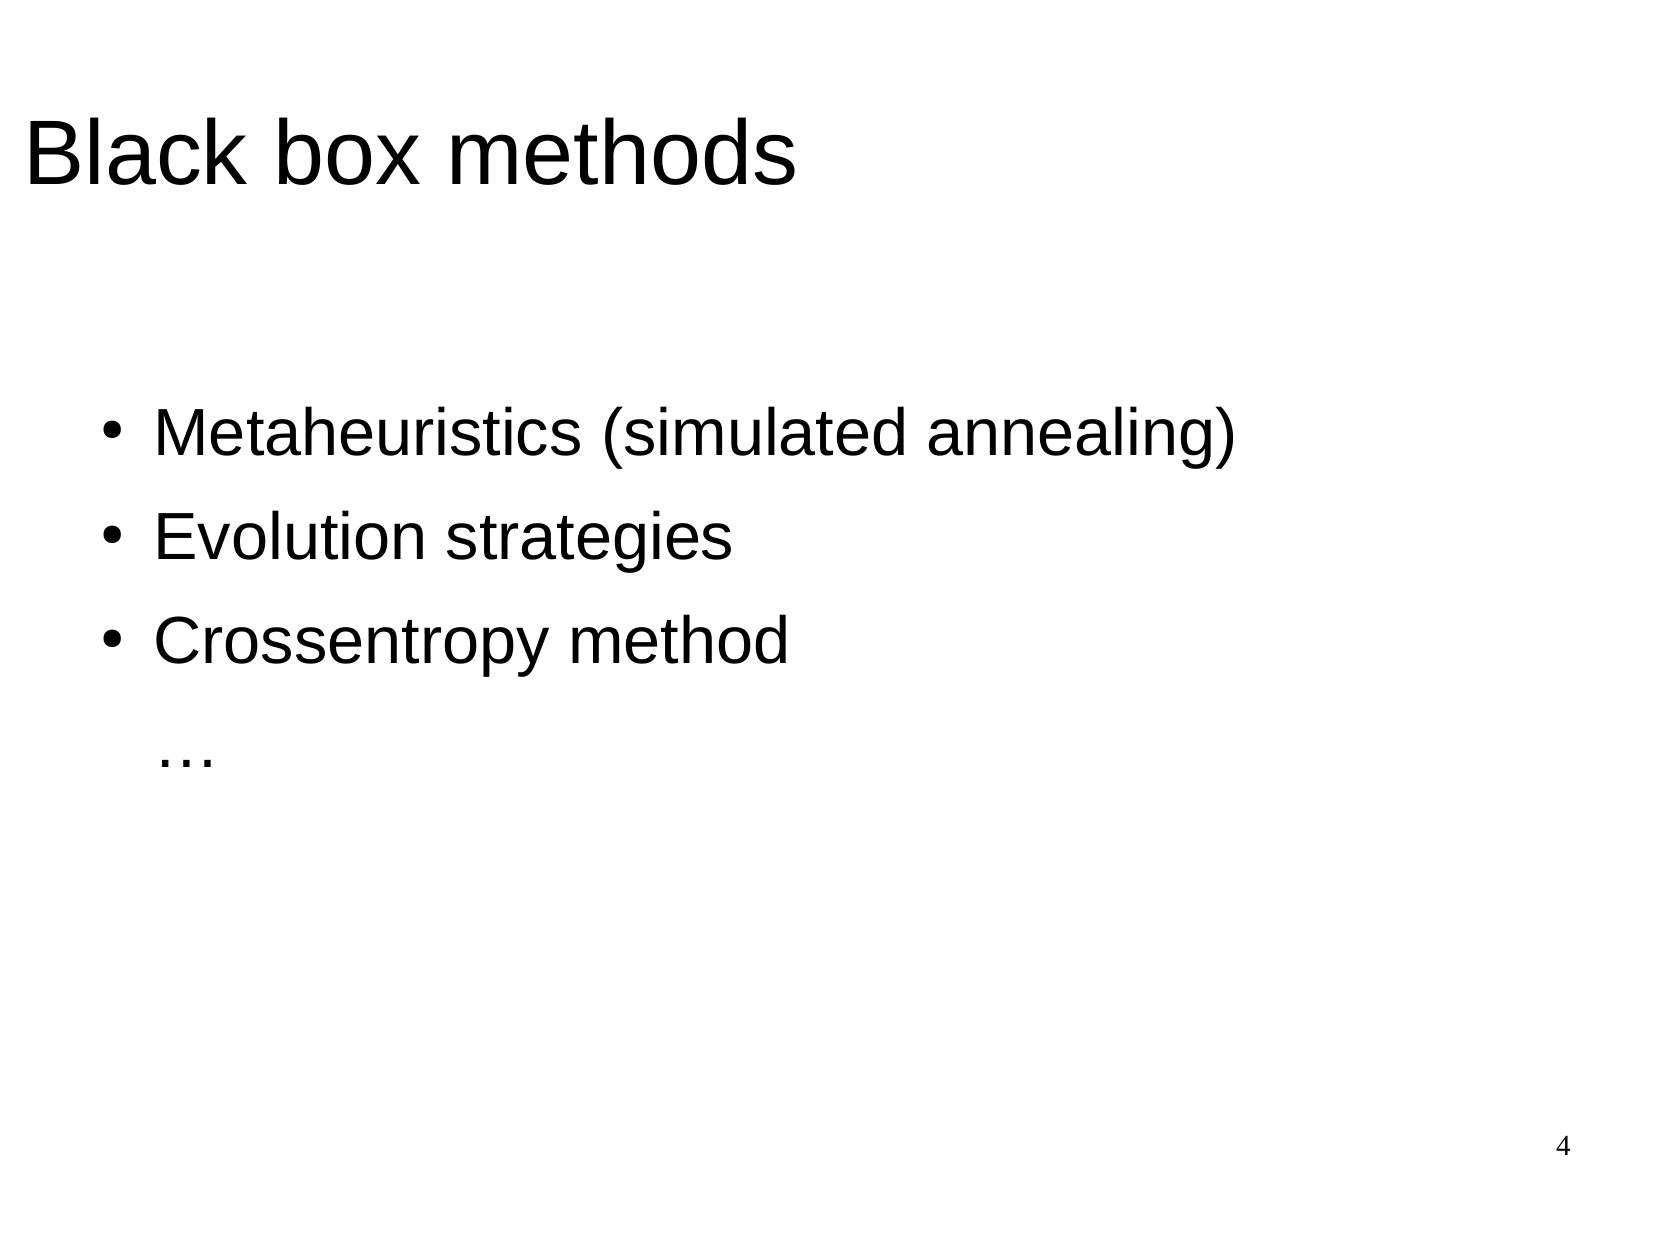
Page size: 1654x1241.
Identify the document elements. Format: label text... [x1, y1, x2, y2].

title Black box methods [23, 49, 1512, 257]
list Metaheuristics (simulated annealing) Evolution strategies Crossentropy method … [82, 290, 1571, 1241]
